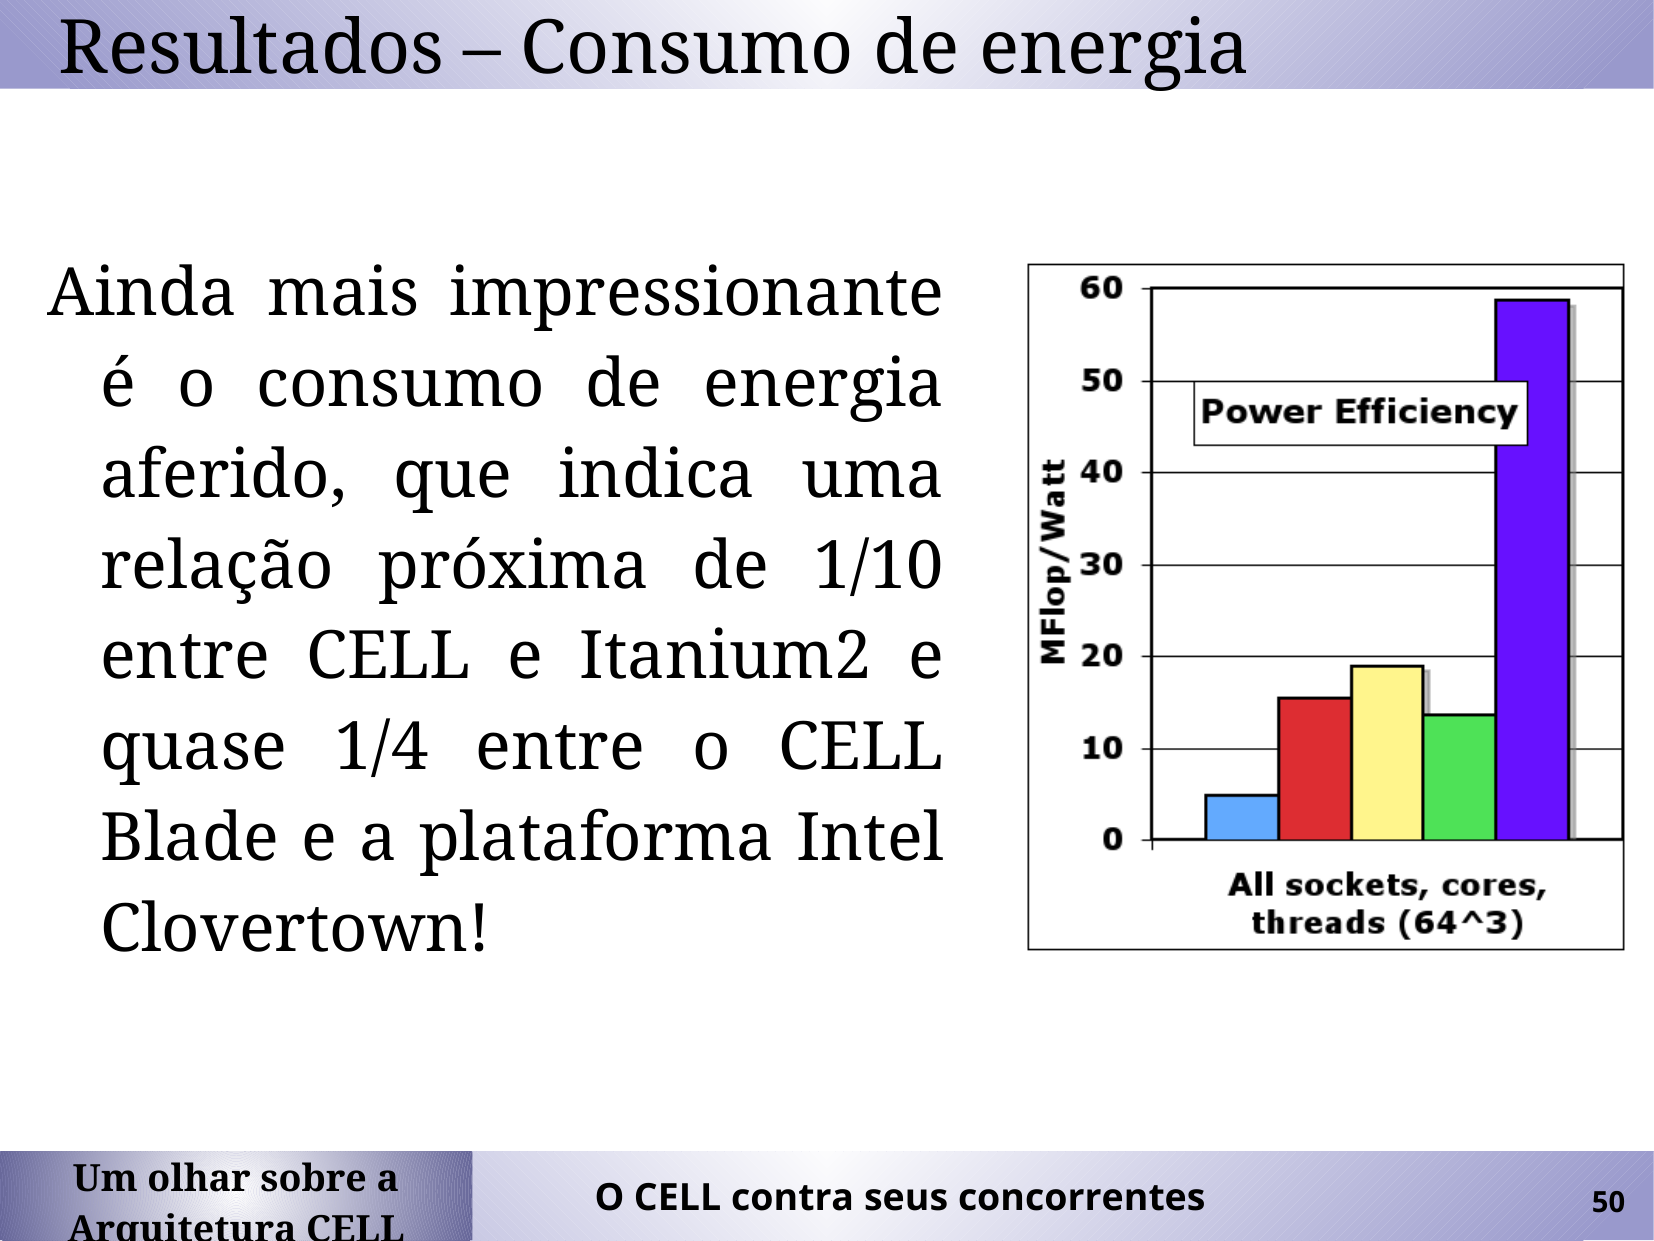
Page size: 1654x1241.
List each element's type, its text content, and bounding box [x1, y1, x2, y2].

text_box O CELL contra seus concorrentes [501, 1151, 1300, 1241]
picture [1003, 147, 1654, 1063]
title Resultados – Consumo de energia [59, 0, 1447, 89]
list Ainda mais impressionante é o consumo de energia aferido, que indica uma relação próxima de 1/10 entre CELL e Itanium2 e quase 1/4 entre o CELL Blade e a plataforma Intel Clovertown! [29, 244, 945, 1063]
